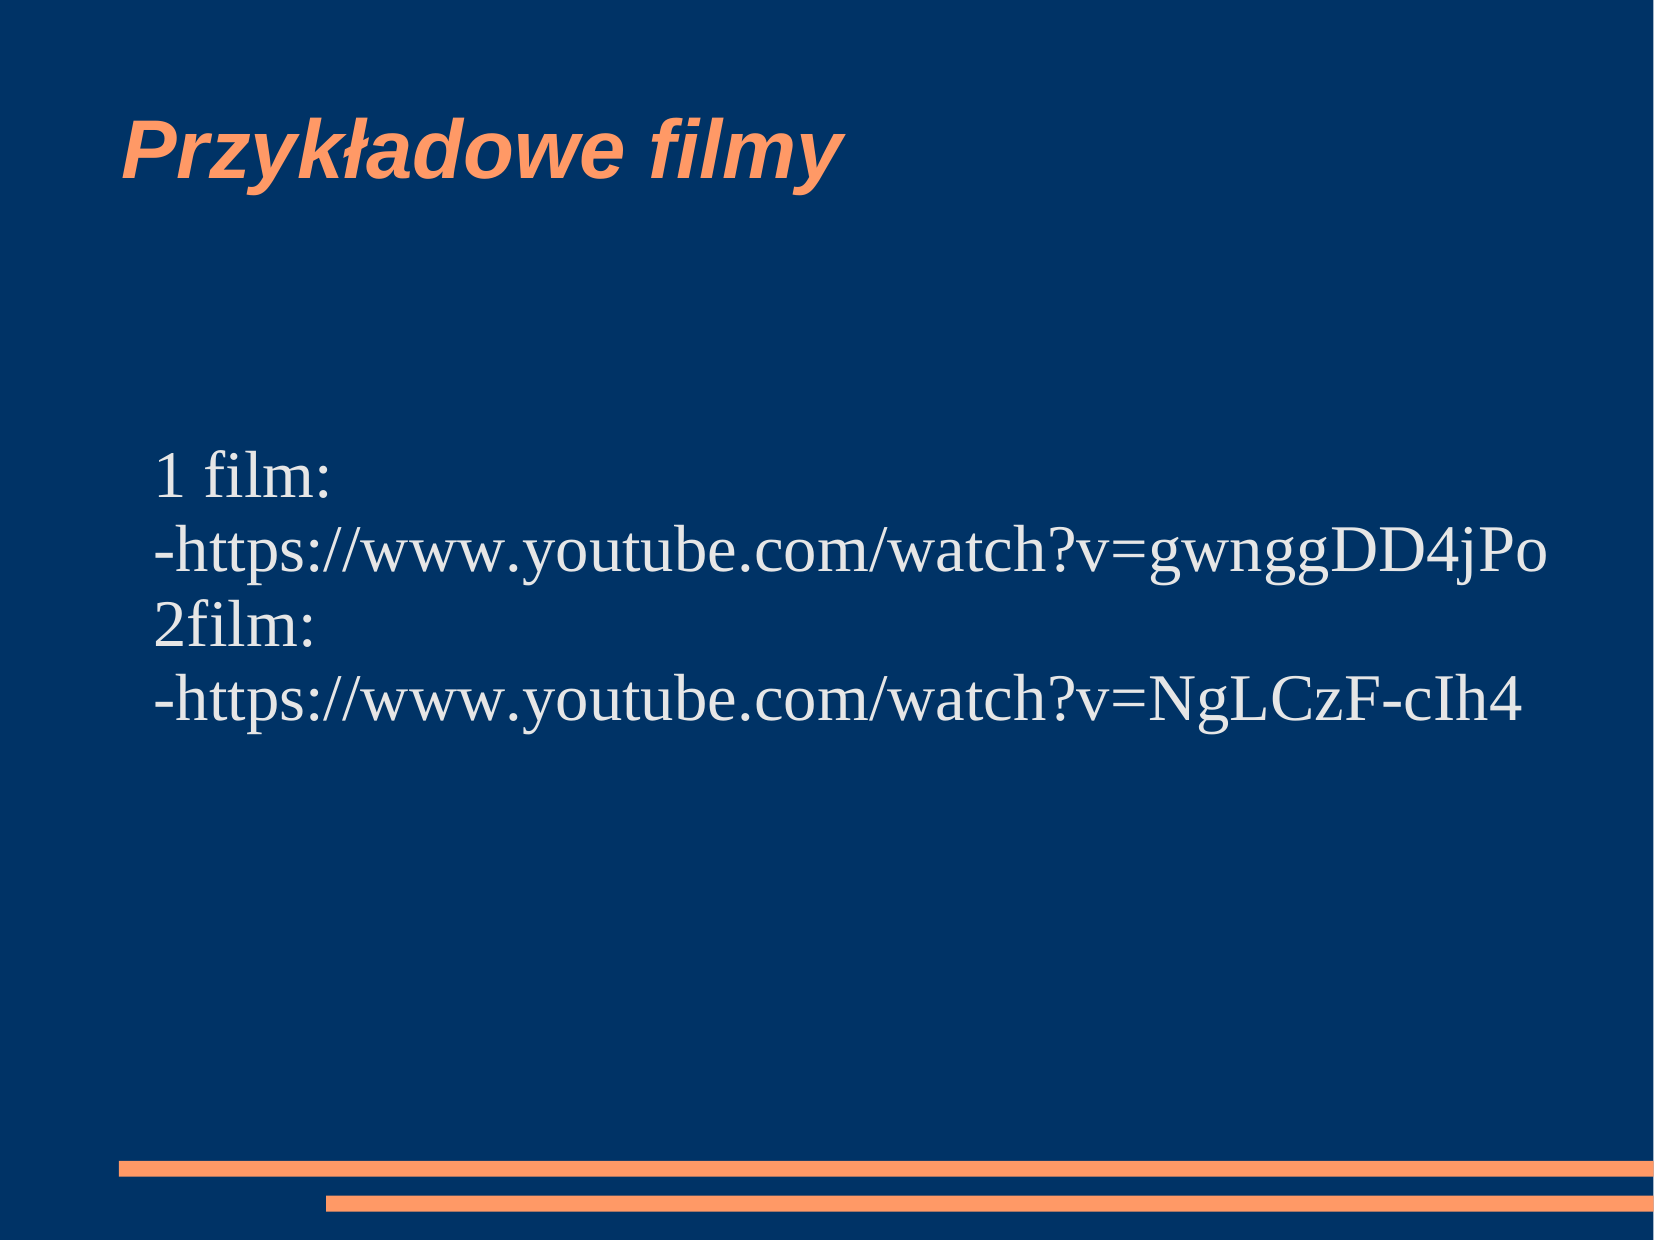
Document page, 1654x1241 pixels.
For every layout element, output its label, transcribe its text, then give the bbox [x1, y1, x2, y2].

list 1 film: -https://www.youtube.com/watch?v=gwnggDD4jPo 2film: -https://www.youtube.com/watch?v=NgLCzF-cIh4 [82, 290, 1571, 1109]
title Przykładowe filmy [121, 46, 1534, 254]
